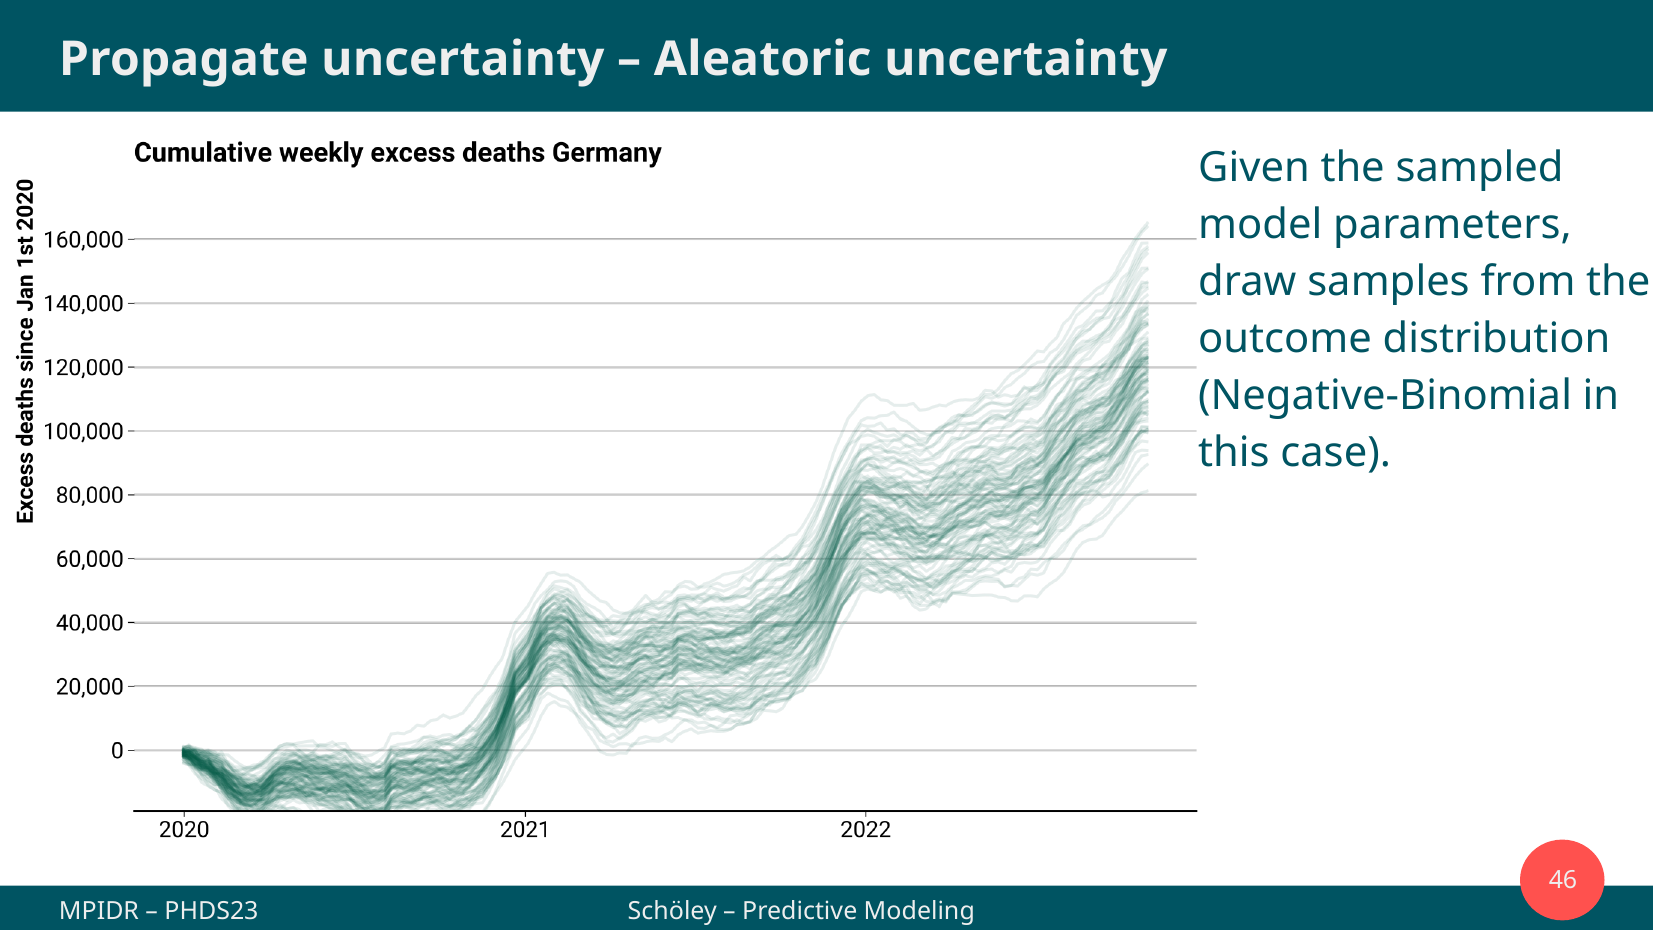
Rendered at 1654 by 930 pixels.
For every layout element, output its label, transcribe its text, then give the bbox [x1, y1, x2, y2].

text_box Given the sampled model parameters, draw samples from the outcome distribution (Negative-Binomial in this case). [1183, 129, 1641, 439]
picture [5, 131, 1207, 854]
title Propagate uncertainty – Aleatoric uncertainty [58, 0, 1594, 117]
